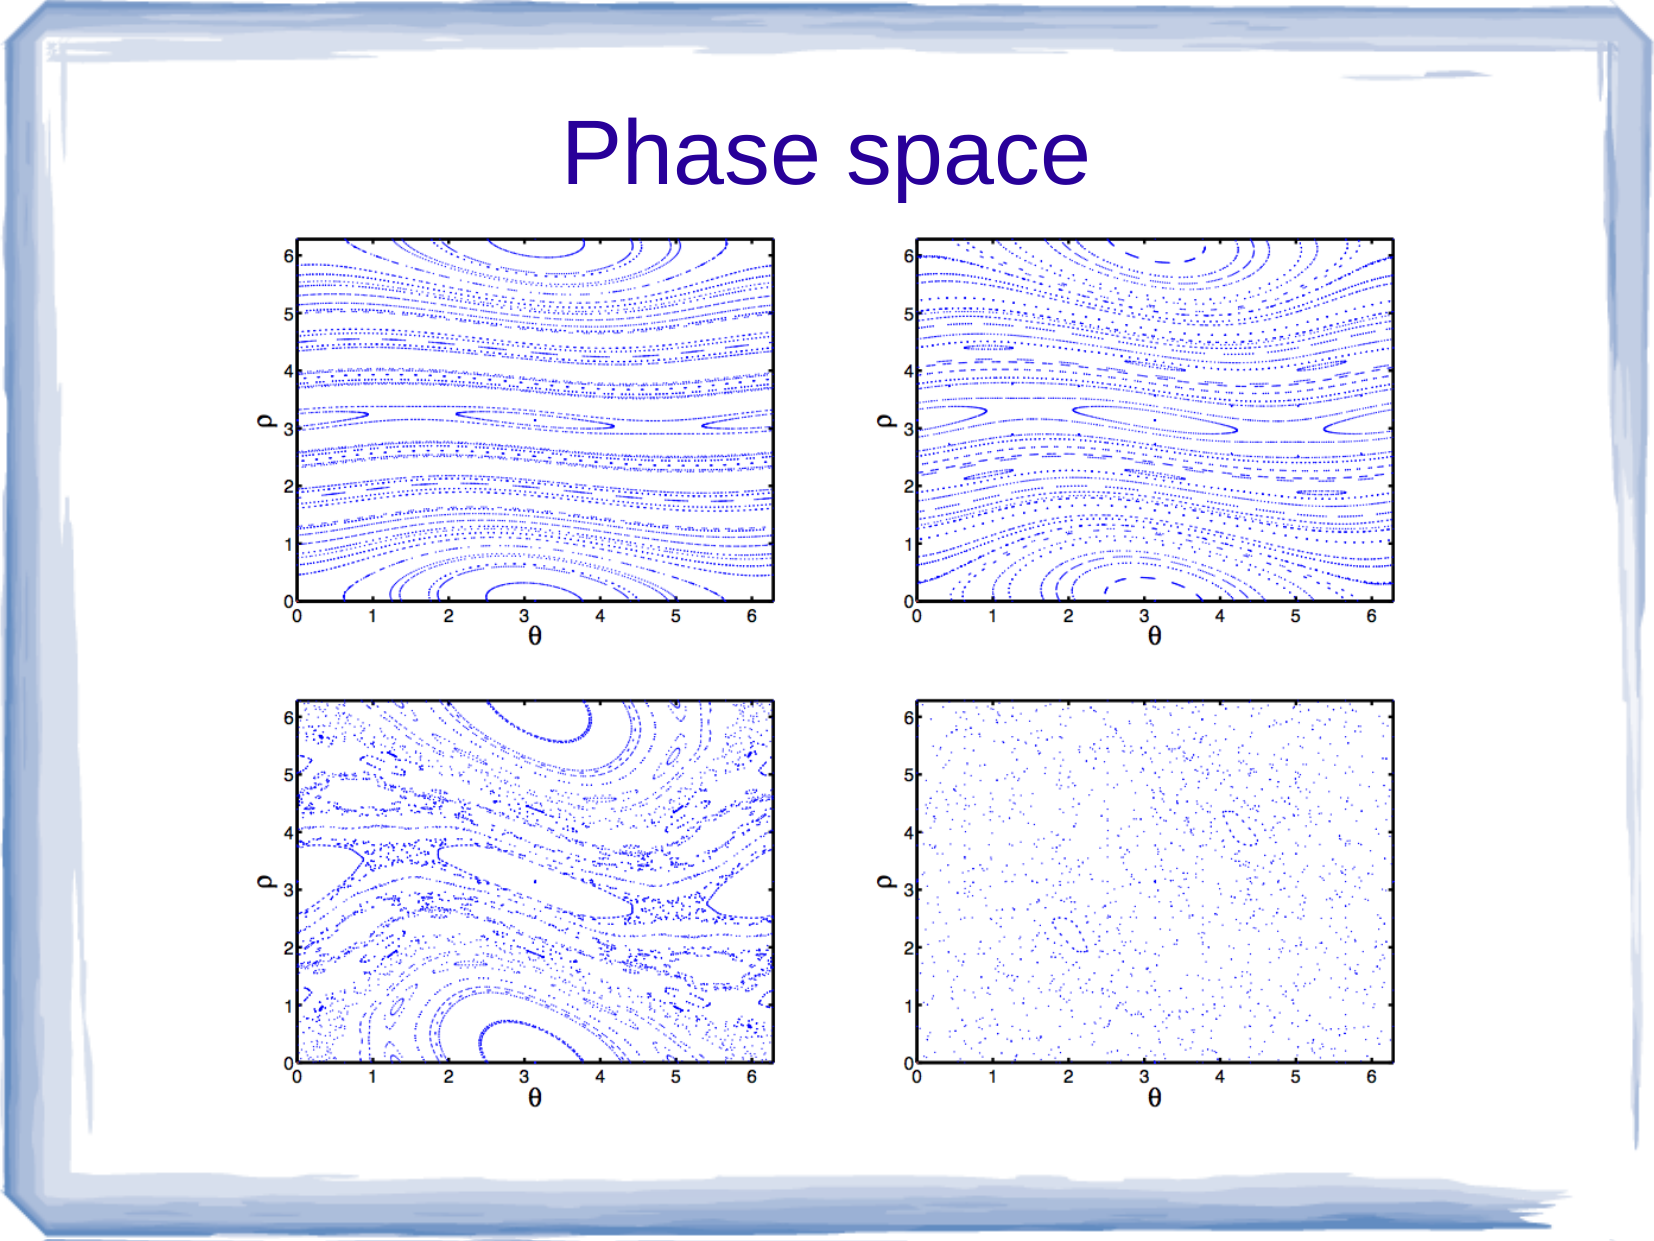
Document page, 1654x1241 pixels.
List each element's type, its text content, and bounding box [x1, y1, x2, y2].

title Phase space [82, 49, 1571, 257]
picture [0, 0, 1654, 1241]
